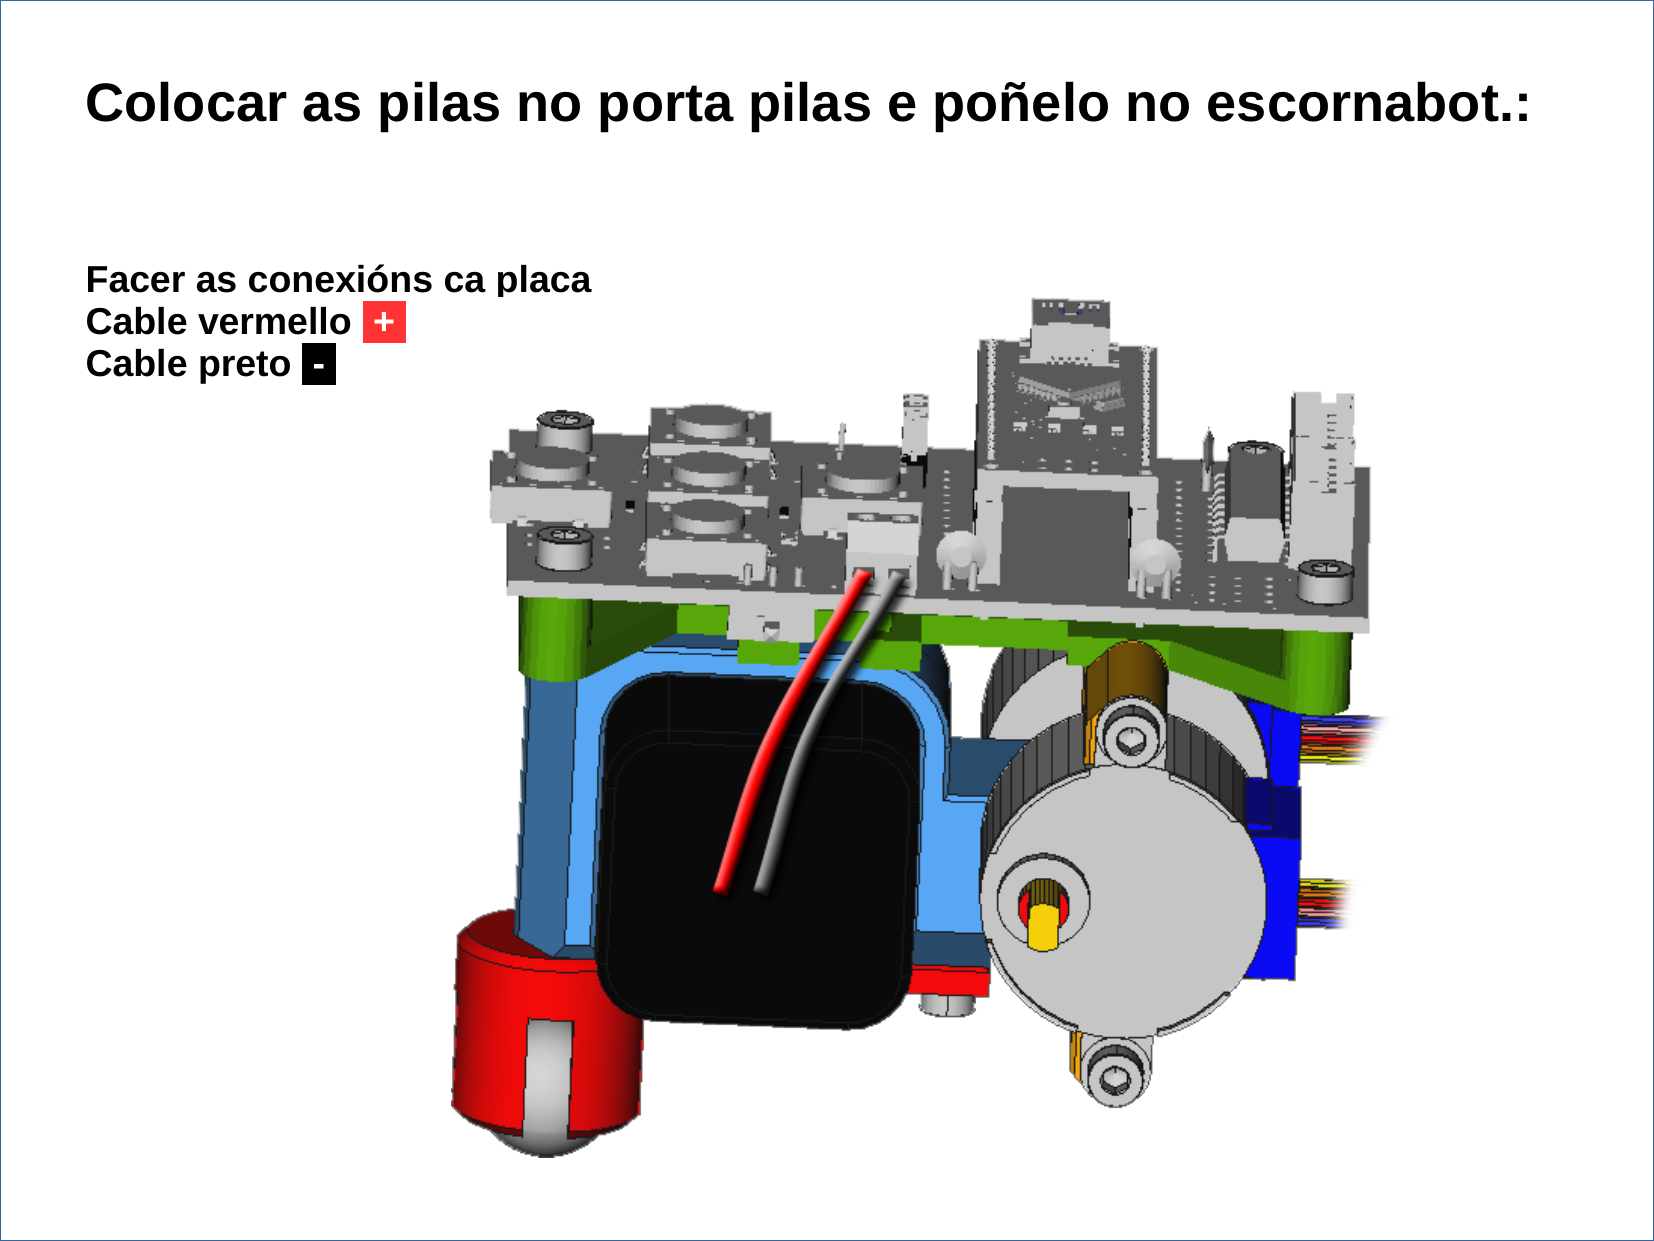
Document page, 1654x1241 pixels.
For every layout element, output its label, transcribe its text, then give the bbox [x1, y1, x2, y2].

picture [451, 297, 1394, 1158]
text_box Colocar as pilas no porta pilas e poñelo no escornabot.: Facer as conexións ca placa Cable vermello + Cable preto - [70, 64, 1630, 1105]
